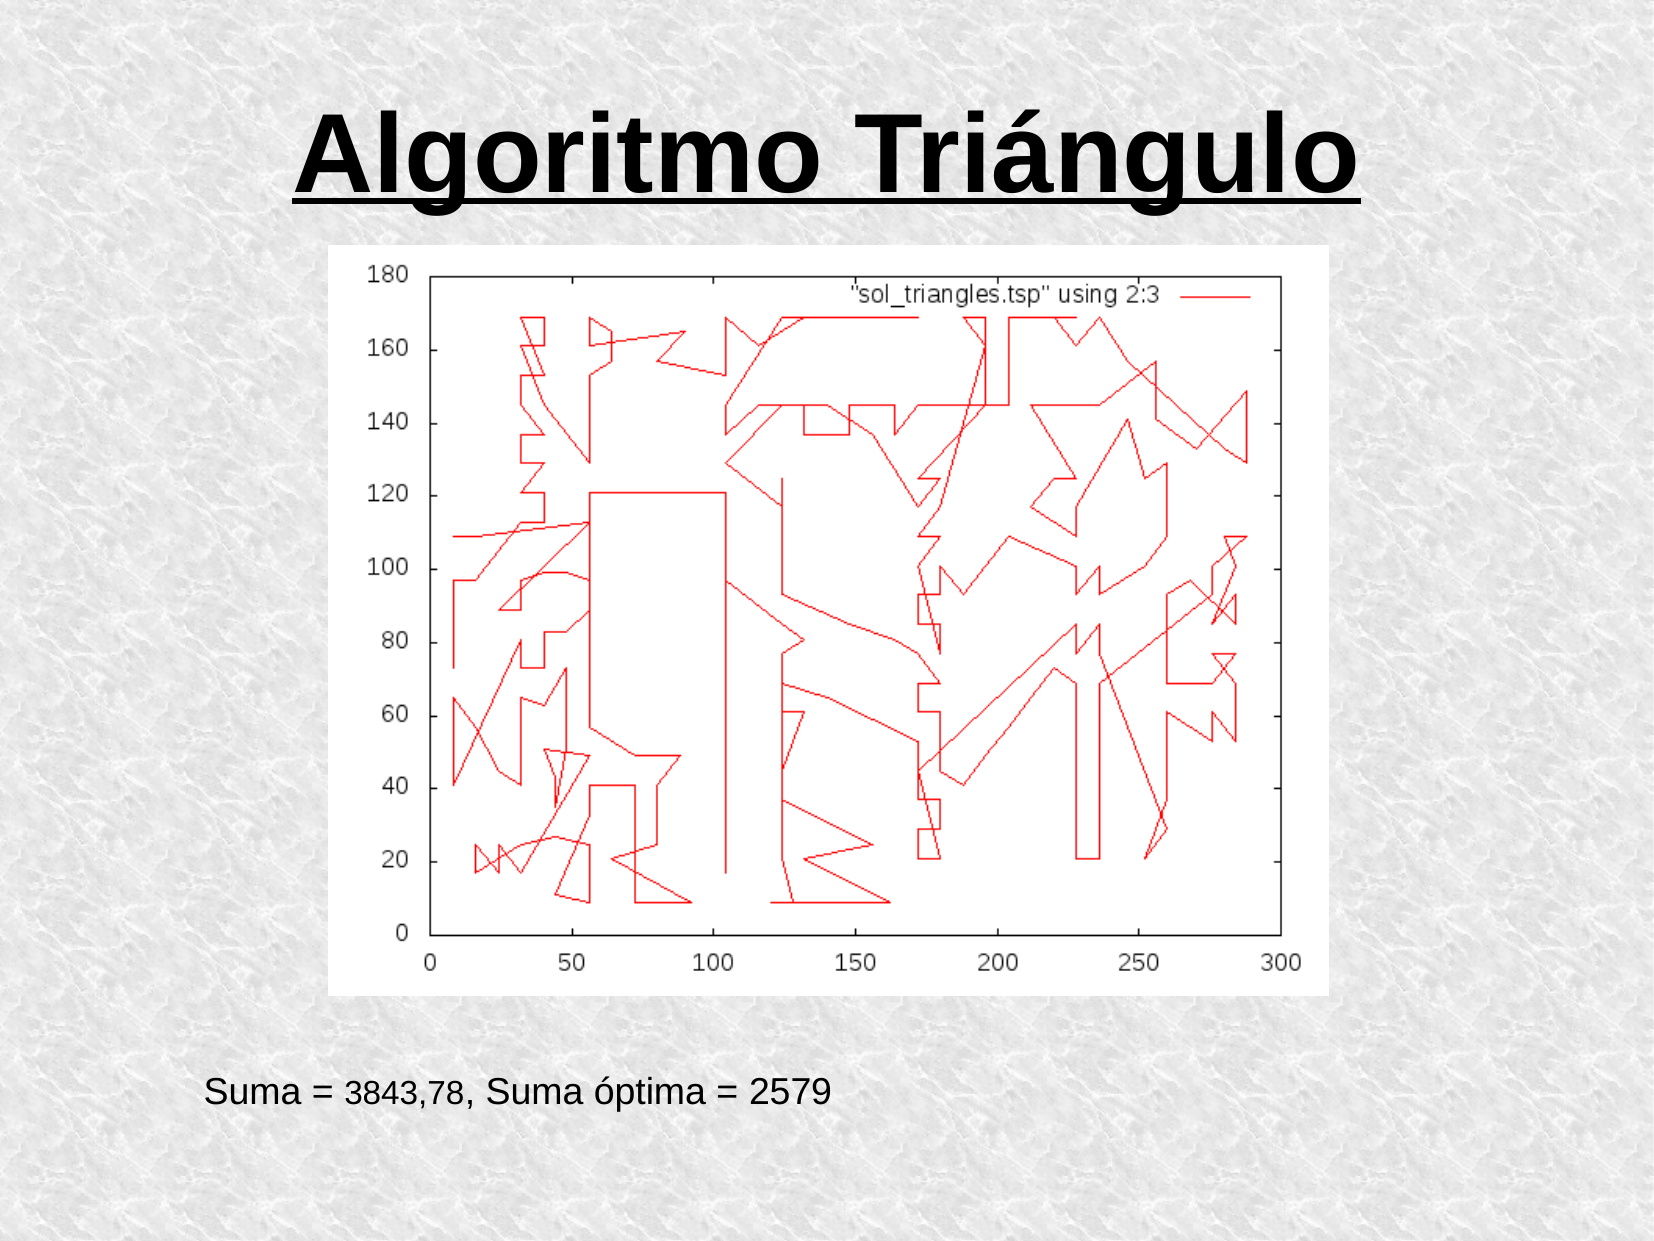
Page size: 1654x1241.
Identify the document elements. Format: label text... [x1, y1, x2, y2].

picture [0, 0, 1654, 1241]
title Algoritmo Triángulo [82, 49, 1571, 257]
text_box Suma = 3843,78, Suma óptima = 2579 [188, 1062, 1465, 1120]
